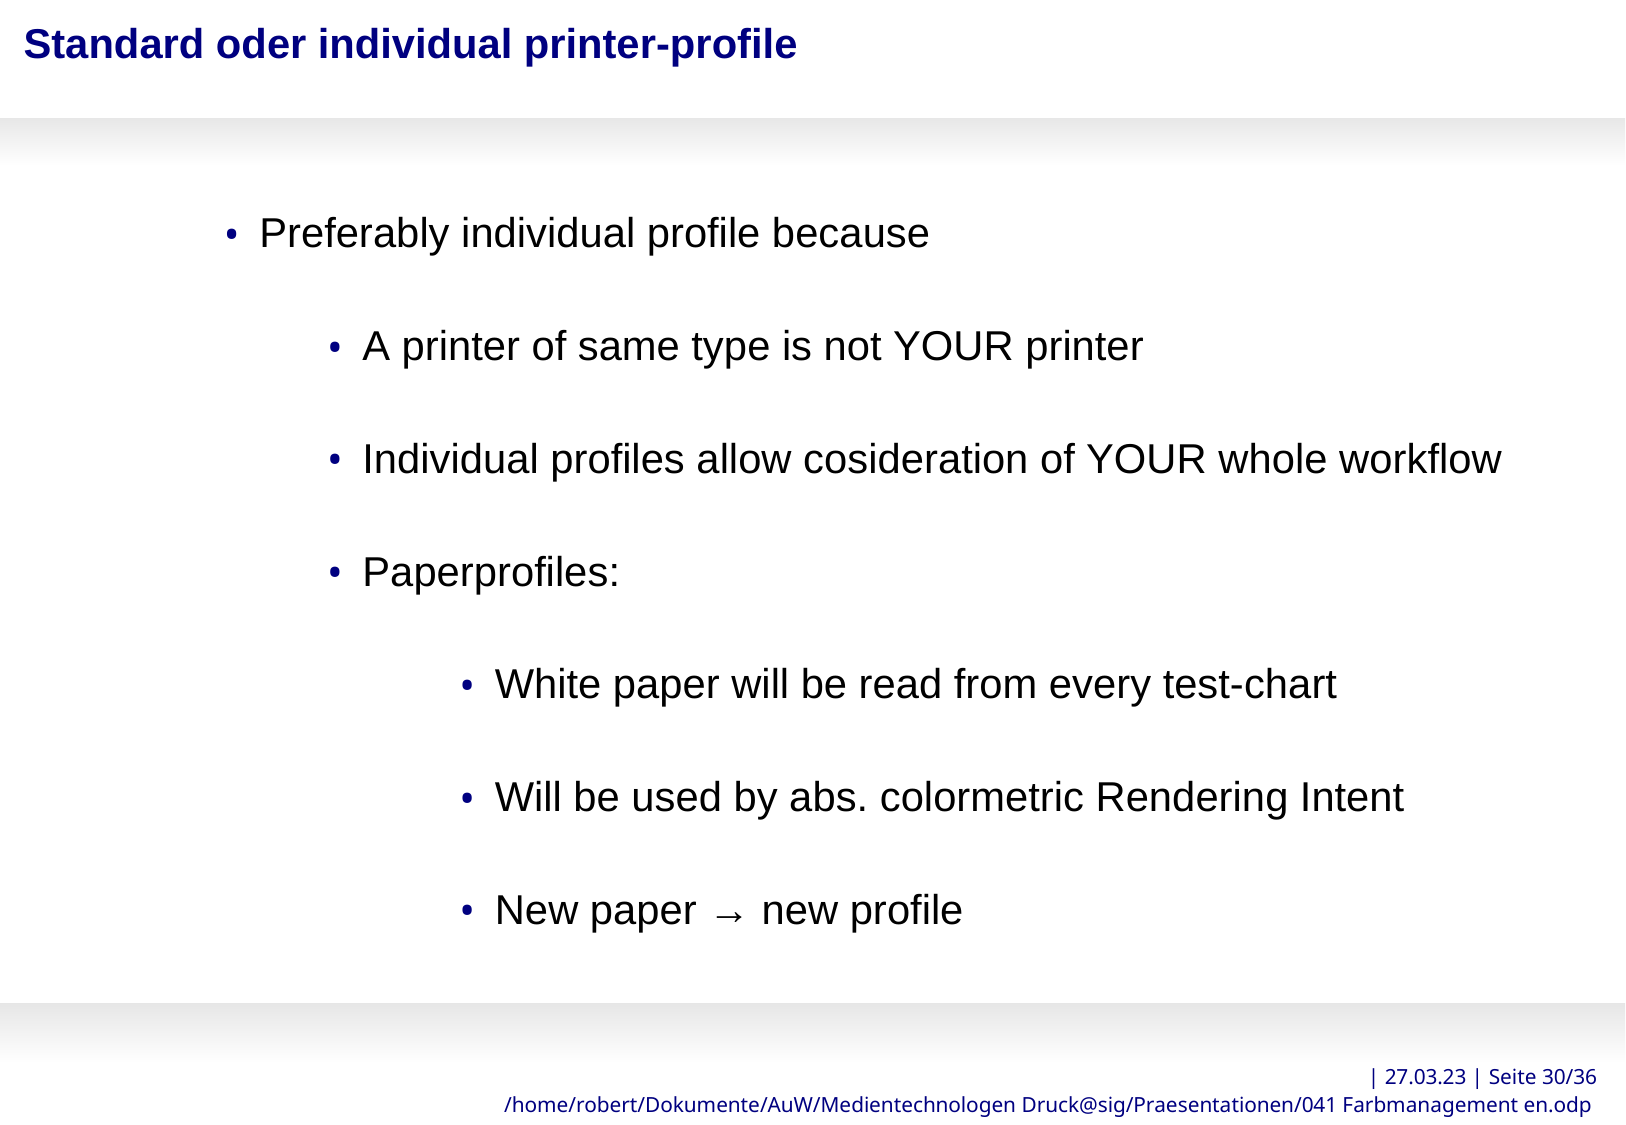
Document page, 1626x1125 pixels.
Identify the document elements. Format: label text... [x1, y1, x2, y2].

list Preferably individual profile because A printer of same type is not YOUR printer Individual profiles allow cosideration of YOUR whole workflow Paperprofiles: White paper will be read from every test-chart Will be used by abs. colormetric Rendering Intent New paper → new profile [177, 200, 1588, 926]
title Standard oder individual printer-profile [23, 11, 1600, 130]
